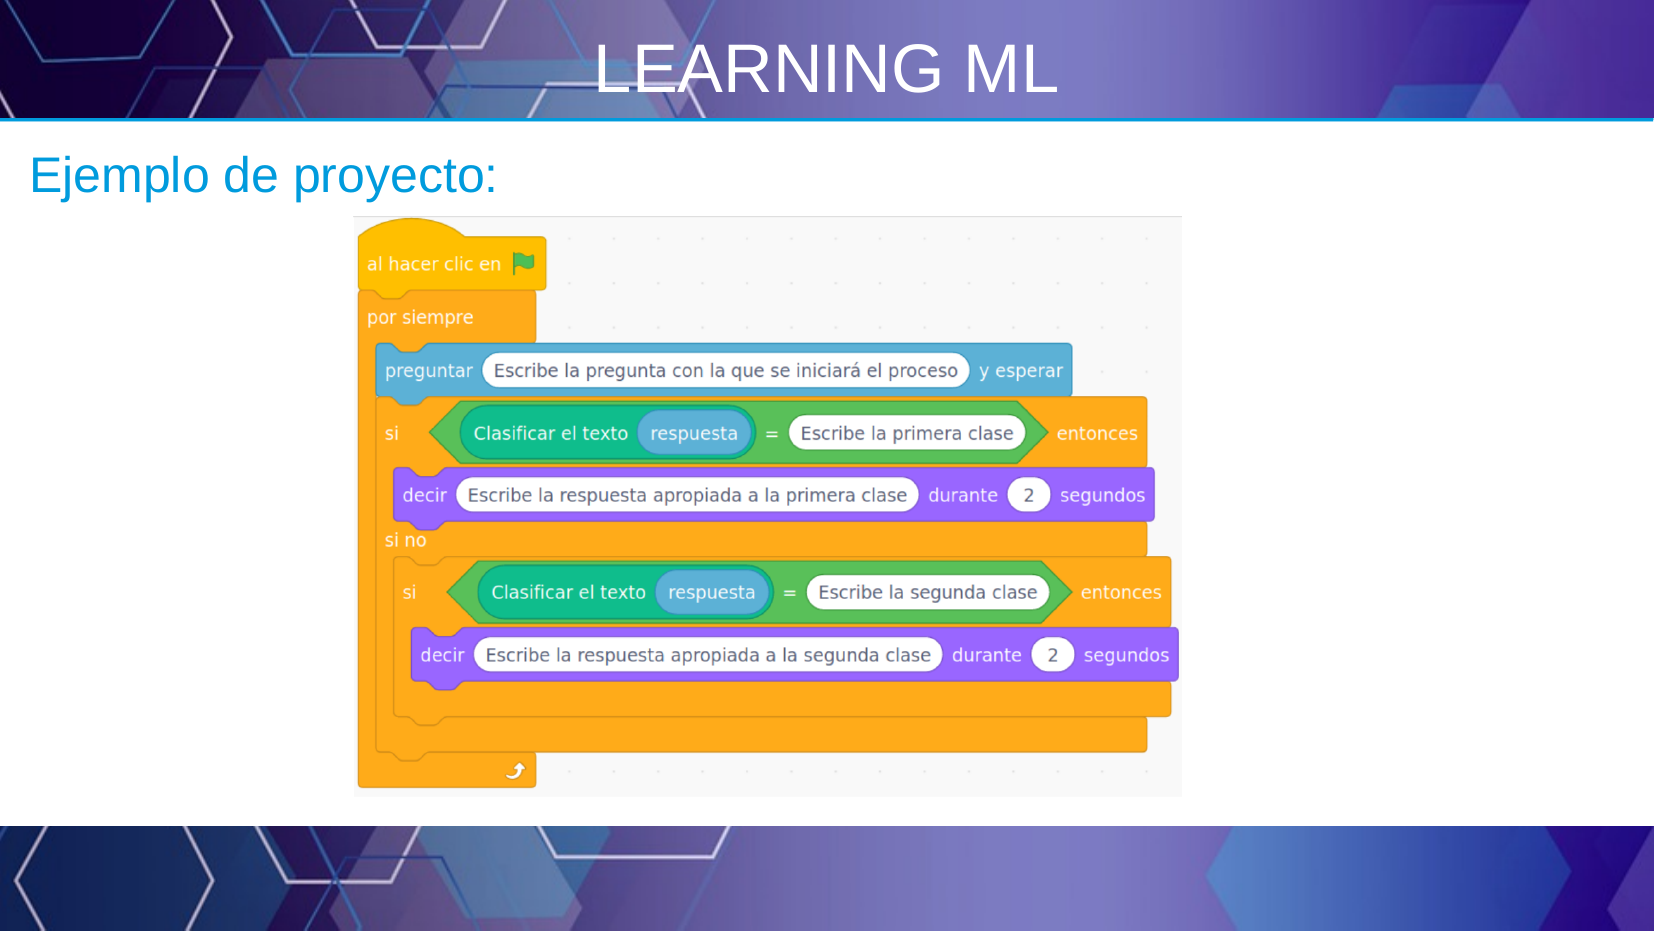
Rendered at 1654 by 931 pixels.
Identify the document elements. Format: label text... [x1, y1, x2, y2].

picture [0, 826, 1654, 931]
title LEARNING ML [59, 29, 1595, 108]
list Ejemplo de proyecto: [29, 147, 1123, 739]
picture [0, 0, 1654, 117]
picture [353, 216, 1182, 798]
